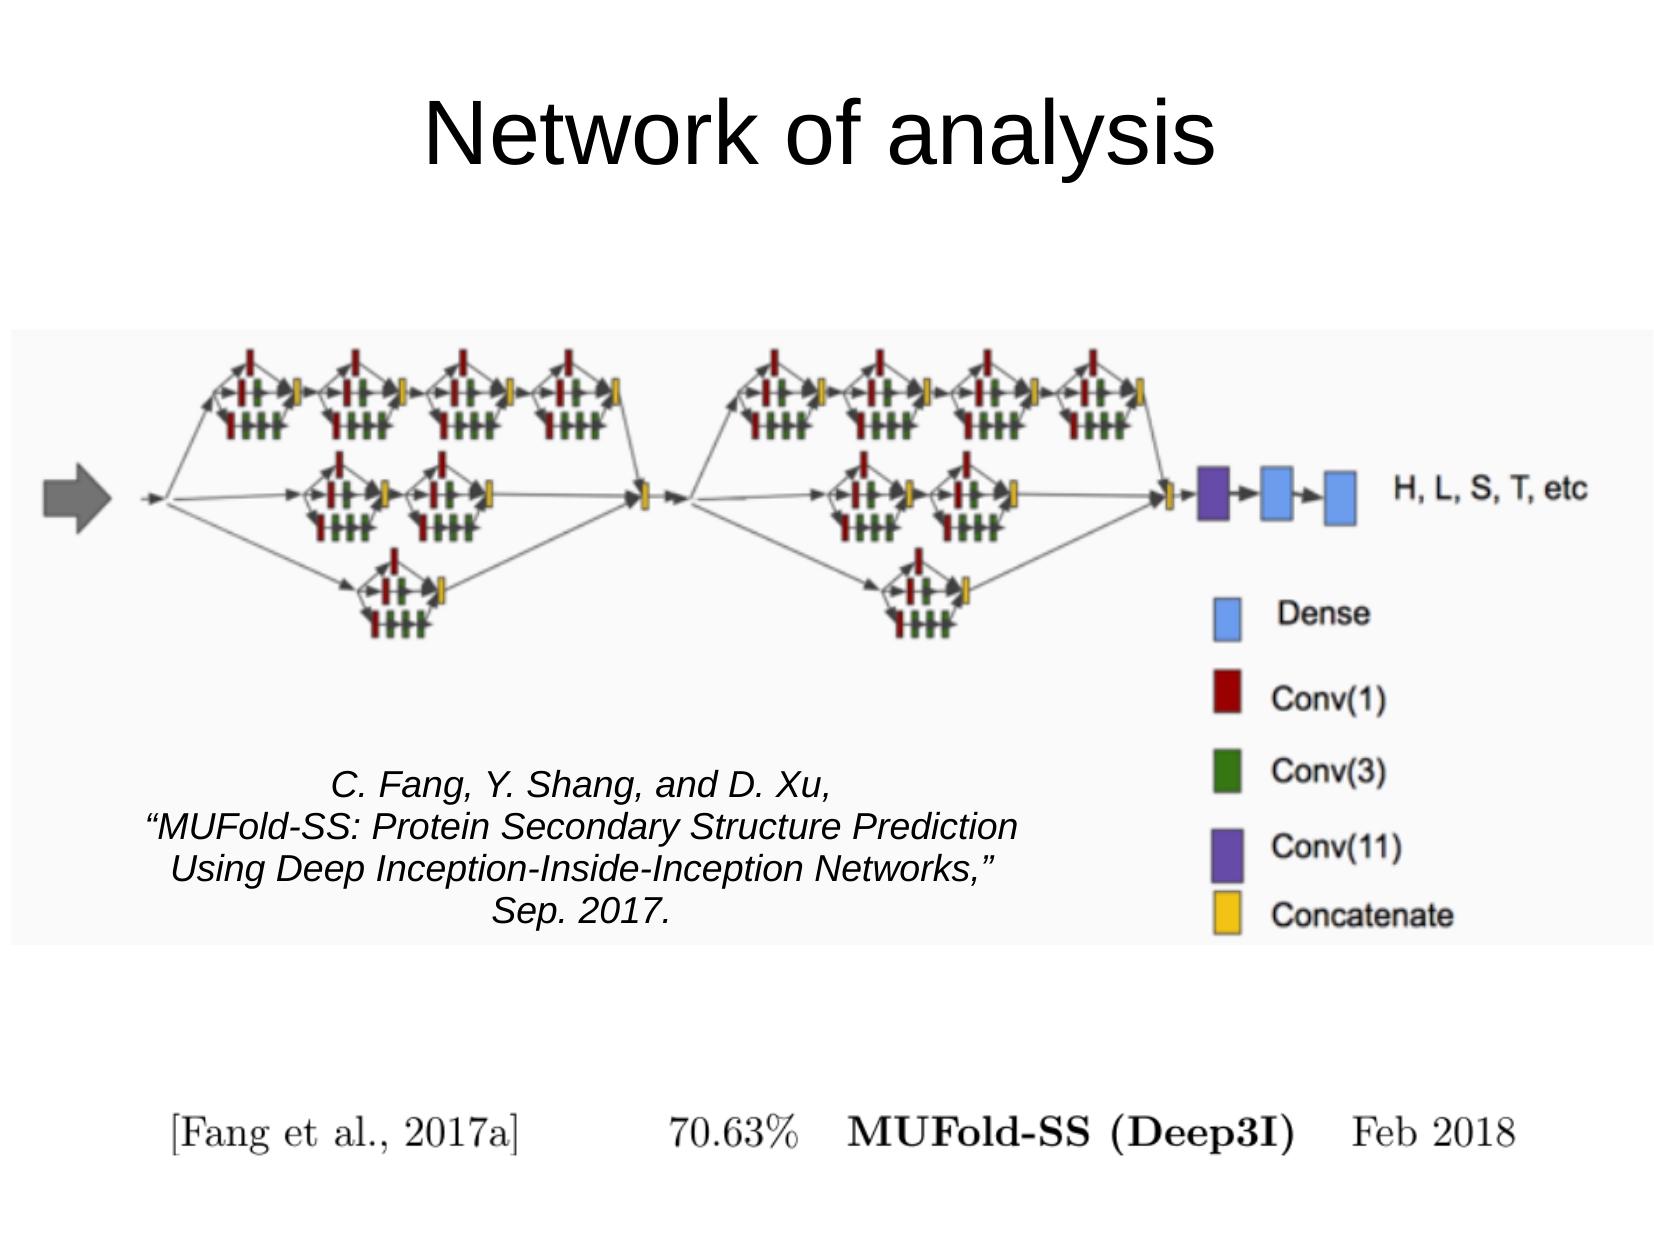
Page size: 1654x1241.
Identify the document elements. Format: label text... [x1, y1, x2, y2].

title Network of analysis [47, 29, 1595, 237]
picture [11, 323, 1654, 945]
picture [165, 1103, 1528, 1170]
text_box C. Fang, Y. Shang, and D. Xu, “MUFold-SS: Protein Secondary Structure Prediction Using Deep Inception-Inside-Inception Networks,” Sep. 2017. [129, 755, 1063, 957]
